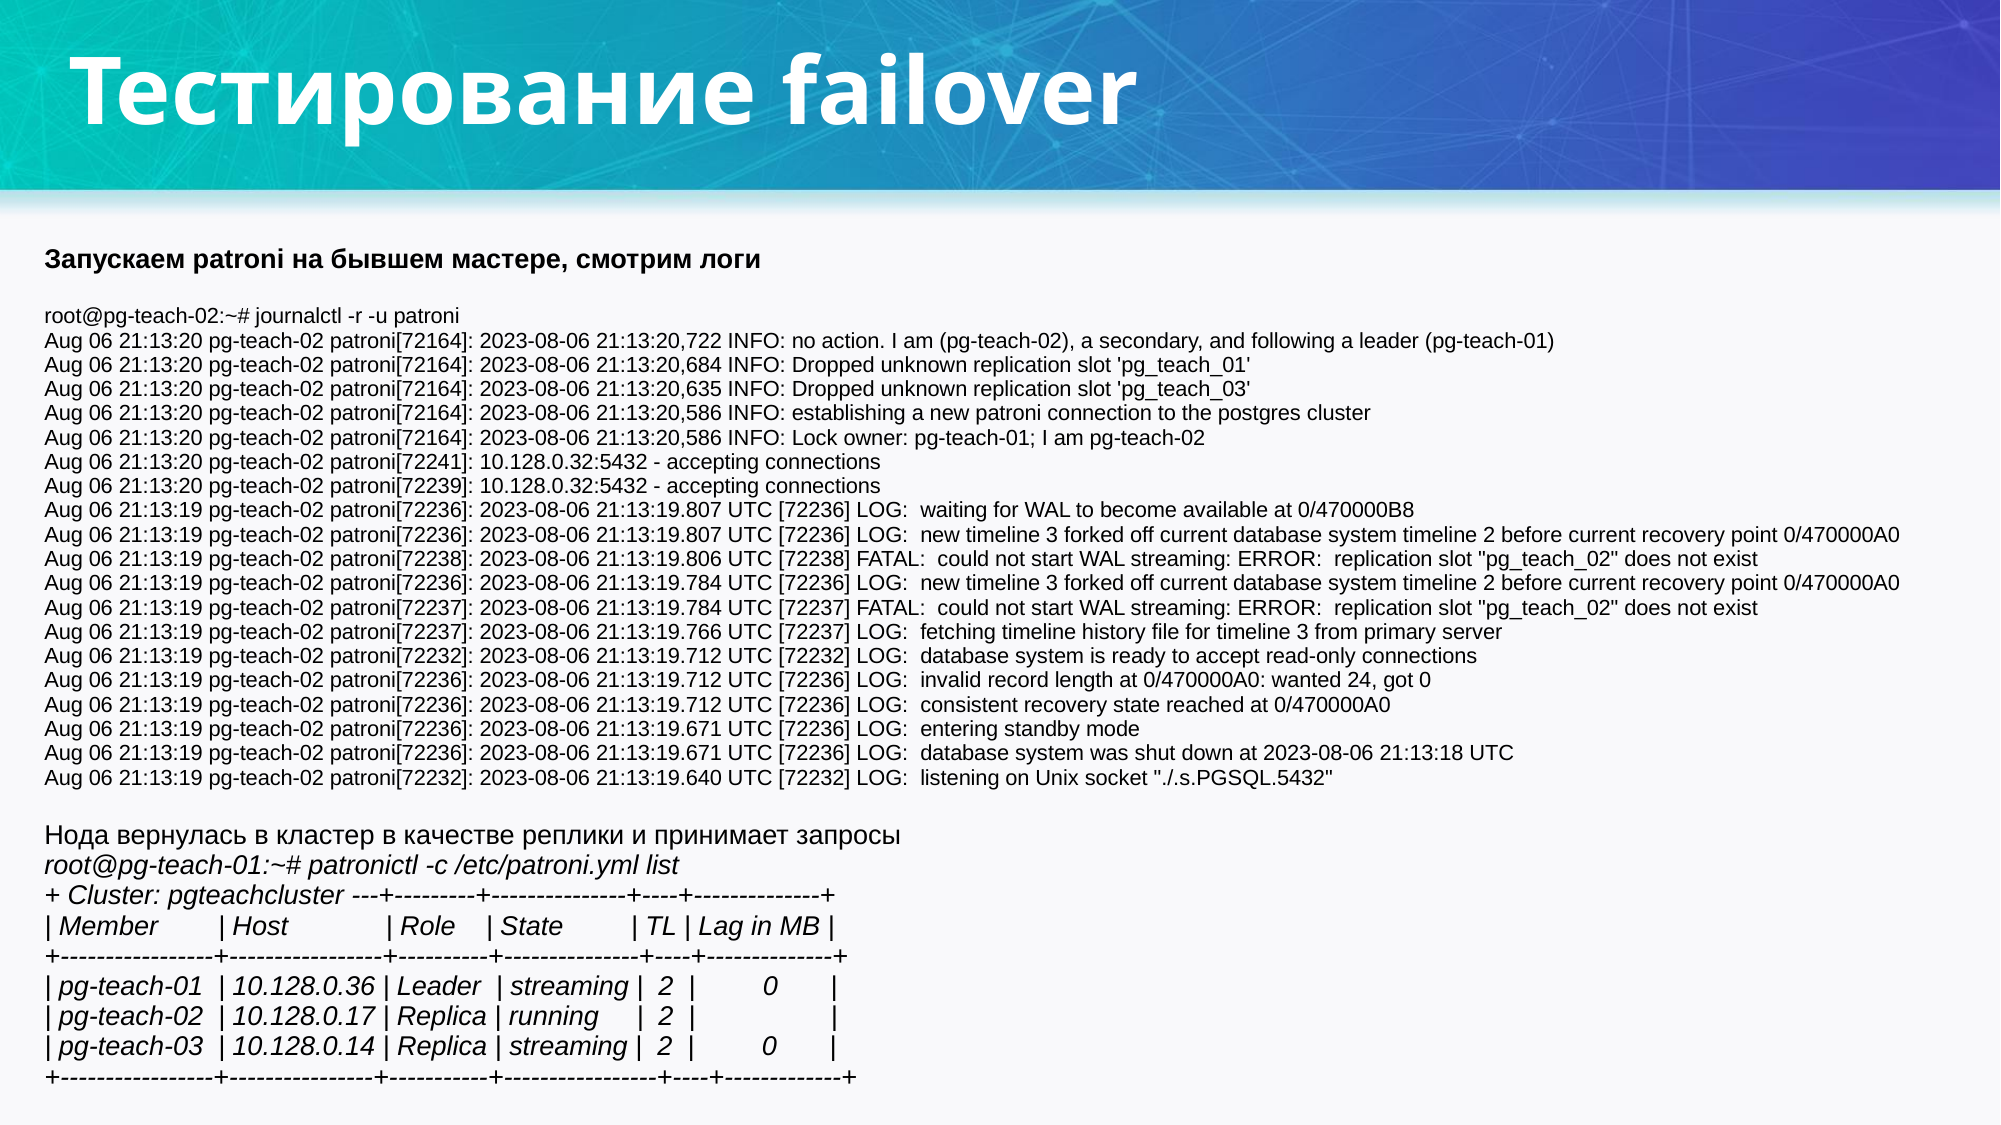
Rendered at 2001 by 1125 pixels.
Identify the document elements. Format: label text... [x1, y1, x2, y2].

text_box Запускаем patroni на бывшем мастере, смотрим логи root@pg-teach-02:~# journalctl -r -u patroni Aug 06 21:13:20 pg-teach-02 patroni[72164]: 2023-08-06 21:13:20,722 INFO: no action. I am (pg-teach-02), a secondary, and following a leader (pg-teach-01) Aug 06 21:13:20 pg-teach-02 patroni[72164]: 2023-08-06 21:13:20,684 INFO: Dropped unknown replication slot 'pg_teach_01' Aug 06 21:13:20 pg-teach-02 patroni[72164]: 2023-08-06 21:13:20,635 INFO: Dropped unknown replication slot 'pg_teach_03' Aug 06 21:13:20 pg-teach-02 patroni[72164]: 2023-08-06 21:13:20,586 INFO: establishing a new patroni connection to the postgres cluster Aug 06 21:13:20 pg-teach-02 patroni[72164]: 2023-08-06 21:13:20,586 INFO: Lock owner: pg-teach-01; I am pg-teach-02 Aug 06 21:13:20 pg-teach-02 patroni[72241]: 10.128.0.32:5432 - accepting connections Aug 06 21:13:20 pg-teach-02 patroni[72239]: 10.128.0.32:5432 - accepting connections Aug 06 21:13:19 pg-teach-02 patroni[72236]: 2023-08-06 21:13:19.807 UTC [72236] LOG: waiting for WAL to become available at 0/470000B8 Aug 06 21:13:19 pg-teach-02 patroni[72236]: 2023-08-06 21:13:19.807 UTC [72236] LOG: new timeline 3 forked off current database system timeline 2 before current recovery point 0/470000A0 Aug 06 21:13:19 pg-teach-02 patroni[72238]: 2023-08-06 21:13:19.806 UTC [72238] FATAL: could not start WAL streaming: ERROR: replication slot "pg_teach_02" does not exist Aug 06 21:13:19 pg-teach-02 patroni[72236]: 2023-08-06 21:13:19.784 UTC [72236] LOG: new timeline 3 forked off current database system timeline 2 before current recovery point 0/470000A0 Aug 06 21:13:19 pg-teach-02 patroni[72237]: 2023-08-06 21:13:19.784 UTC [72237] FATAL: could not start WAL streaming: ERROR: replication slot "pg_teach_02" does not exist Aug 06 21:13:19 pg-teach-02 patroni[72237]: 2023-08-06 21:13:19.766 UTC [72237] LOG: fetching timeline history file for timeline 3 from primary server Aug 06 21:13:19 pg-teach-02 patroni[72232]: 2023-08-06 21:13:19.712 UTC [72232] LOG: database system is ready to accept read-only connections Aug 06 21:13:19 pg-teach-02 patroni[72236]: 2023-08-06 21:13:19.712 UTC [72236] LOG: invalid record length at 0/470000A0: wanted 24, got 0 Aug 06 21:13:19 pg-teach-02 patroni[72236]: 2023-08-06 21:13:19.712 UTC [72236] LOG: consistent recovery state reached at 0/470000A0 Aug 06 21:13:19 pg-teach-02 patroni[72236]: 2023-08-06 21:13:19.671 UTC [72236] LOG: entering standby mode Aug 06 21:13:19 pg-teach-02 patroni[72236]: 2023-08-06 21:13:19.671 UTC [72236] LOG: database system was shut down at 2023-08-06 21:13:18 UTC Aug 06 21:13:19 pg-teach-02 patroni[72232]: 2023-08-06 21:13:19.640 UTC [72232] LOG: listening on Unix socket "./.s.PGSQL.5432" Нода вернулась в кластер в качестве реплики и принимает запросы root@pg-teach-01:~# patronictl -c /etc/patroni.yml list + Cluster: pgteachcluster ---+---------+---------------+----+--------------+ | Member | Host | Role | State | TL | Lag in MB | +-----------------+-----------------+----------+---------------+----+--------------+ | pg-teach-01 | 10.128.0.36 | Leader | streaming | 2 | 0 | | pg-teach-02 | 10.128.0.17 | Replica | running | 2 | | | pg-teach-03 | 10.128.0.14 | Replica | streaming | 2 | 0 | +-----------------+----------------+-----------+-----------------+----+-------------+ [29, 236, 1979, 1100]
picture [0, 0, 2000, 1125]
text_box Тестирование failover [359, 83, 379, 114]
text_box Тестирование failover [68, 49, 1882, 139]
